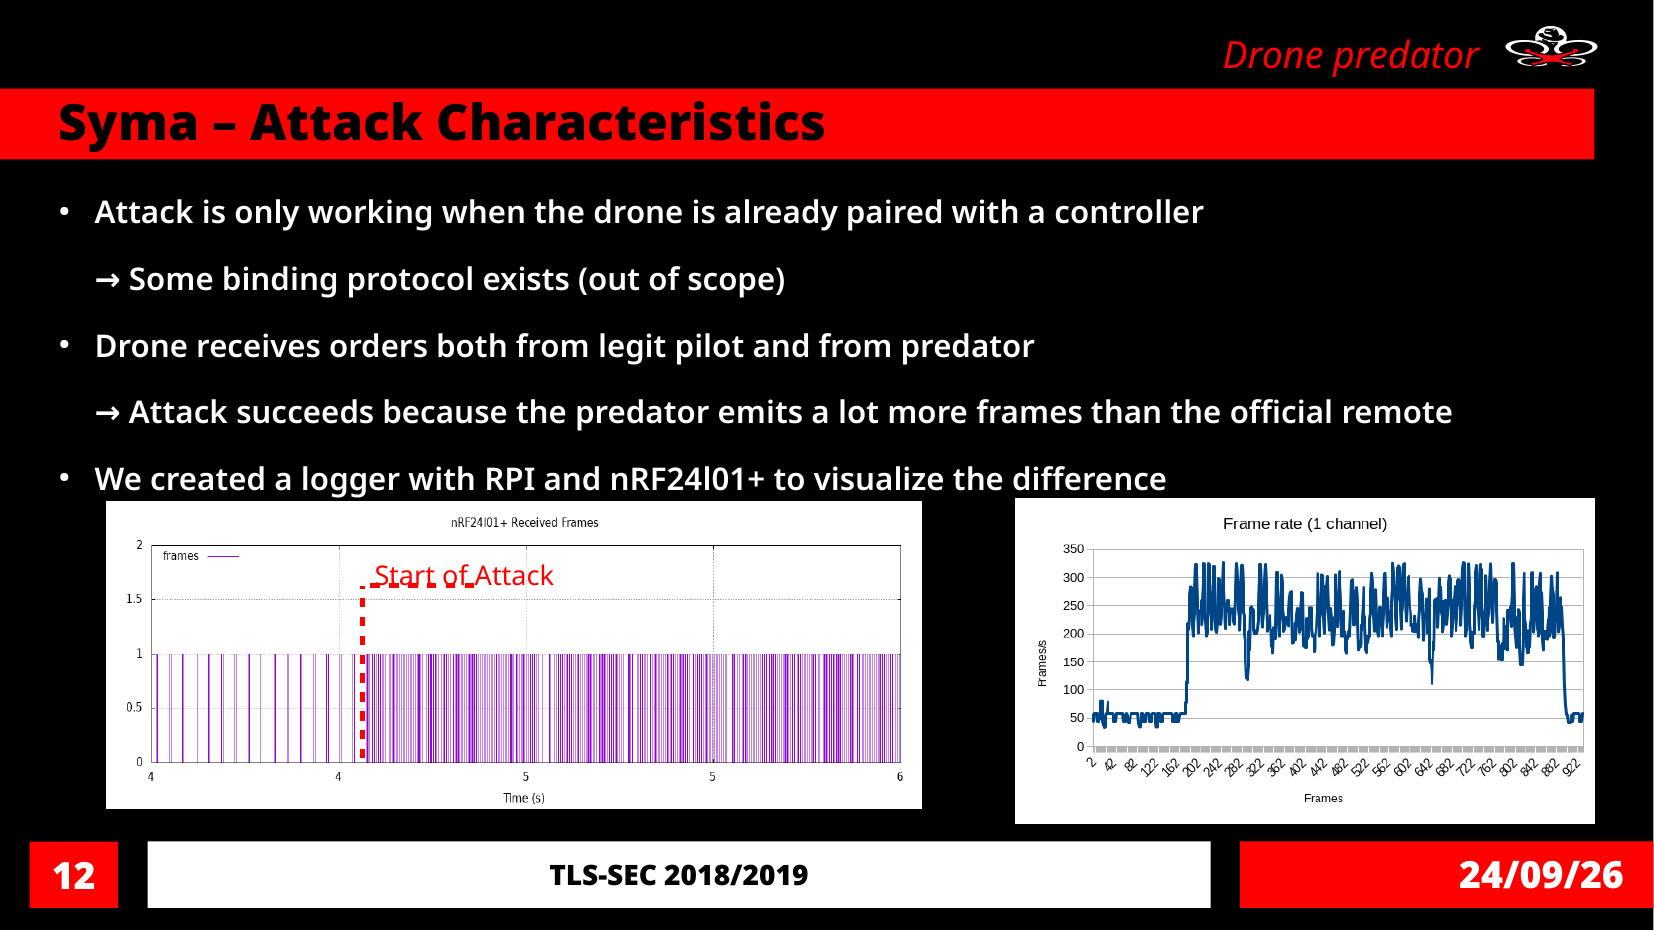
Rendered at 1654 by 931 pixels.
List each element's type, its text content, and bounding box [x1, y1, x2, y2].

picture [1015, 498, 1595, 824]
picture [106, 501, 922, 810]
picture [1488, 15, 1617, 80]
list Attack is only working when the drone is already paired with a controller → Some binding protocol exists (out of scope) Drone receives orders both from legit pilot and from predator → Attack succeeds because the predator emits a lot more frames than the official remote We created a logger with RPI and nRF24l01+ to visualize the difference [59, 190, 1583, 824]
text_box Start of Attack [359, 549, 596, 599]
title Syma – Attack Characteristics [59, 44, 1595, 156]
